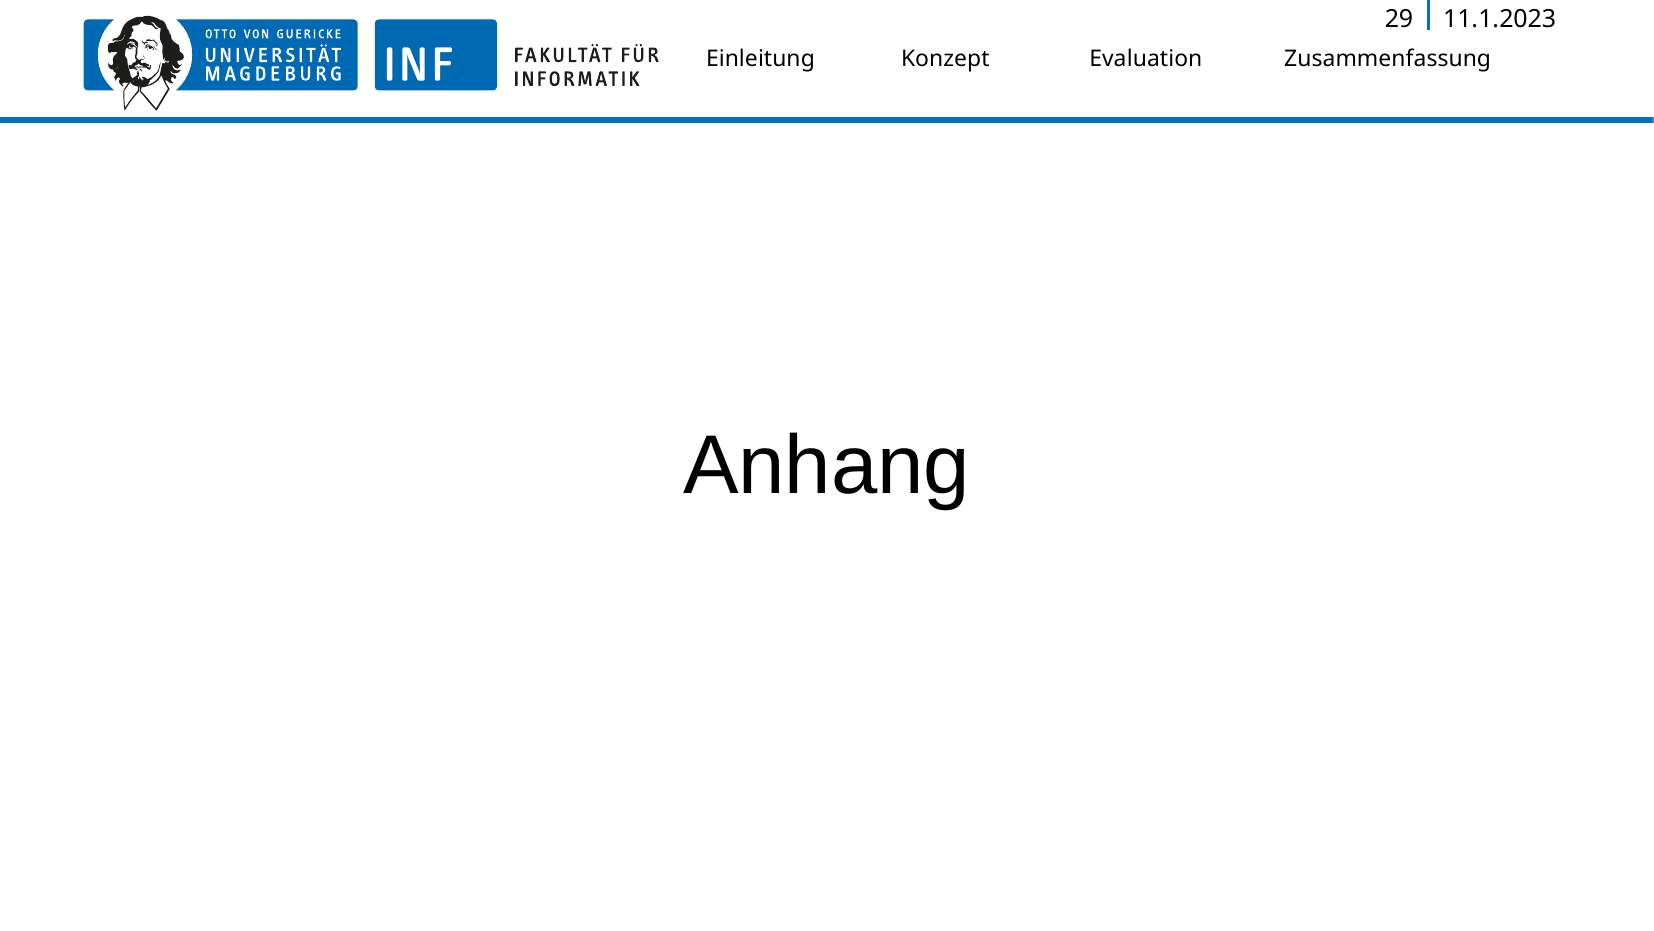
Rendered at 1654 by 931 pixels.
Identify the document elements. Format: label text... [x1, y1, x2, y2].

list Anhang [646, 382, 1007, 548]
